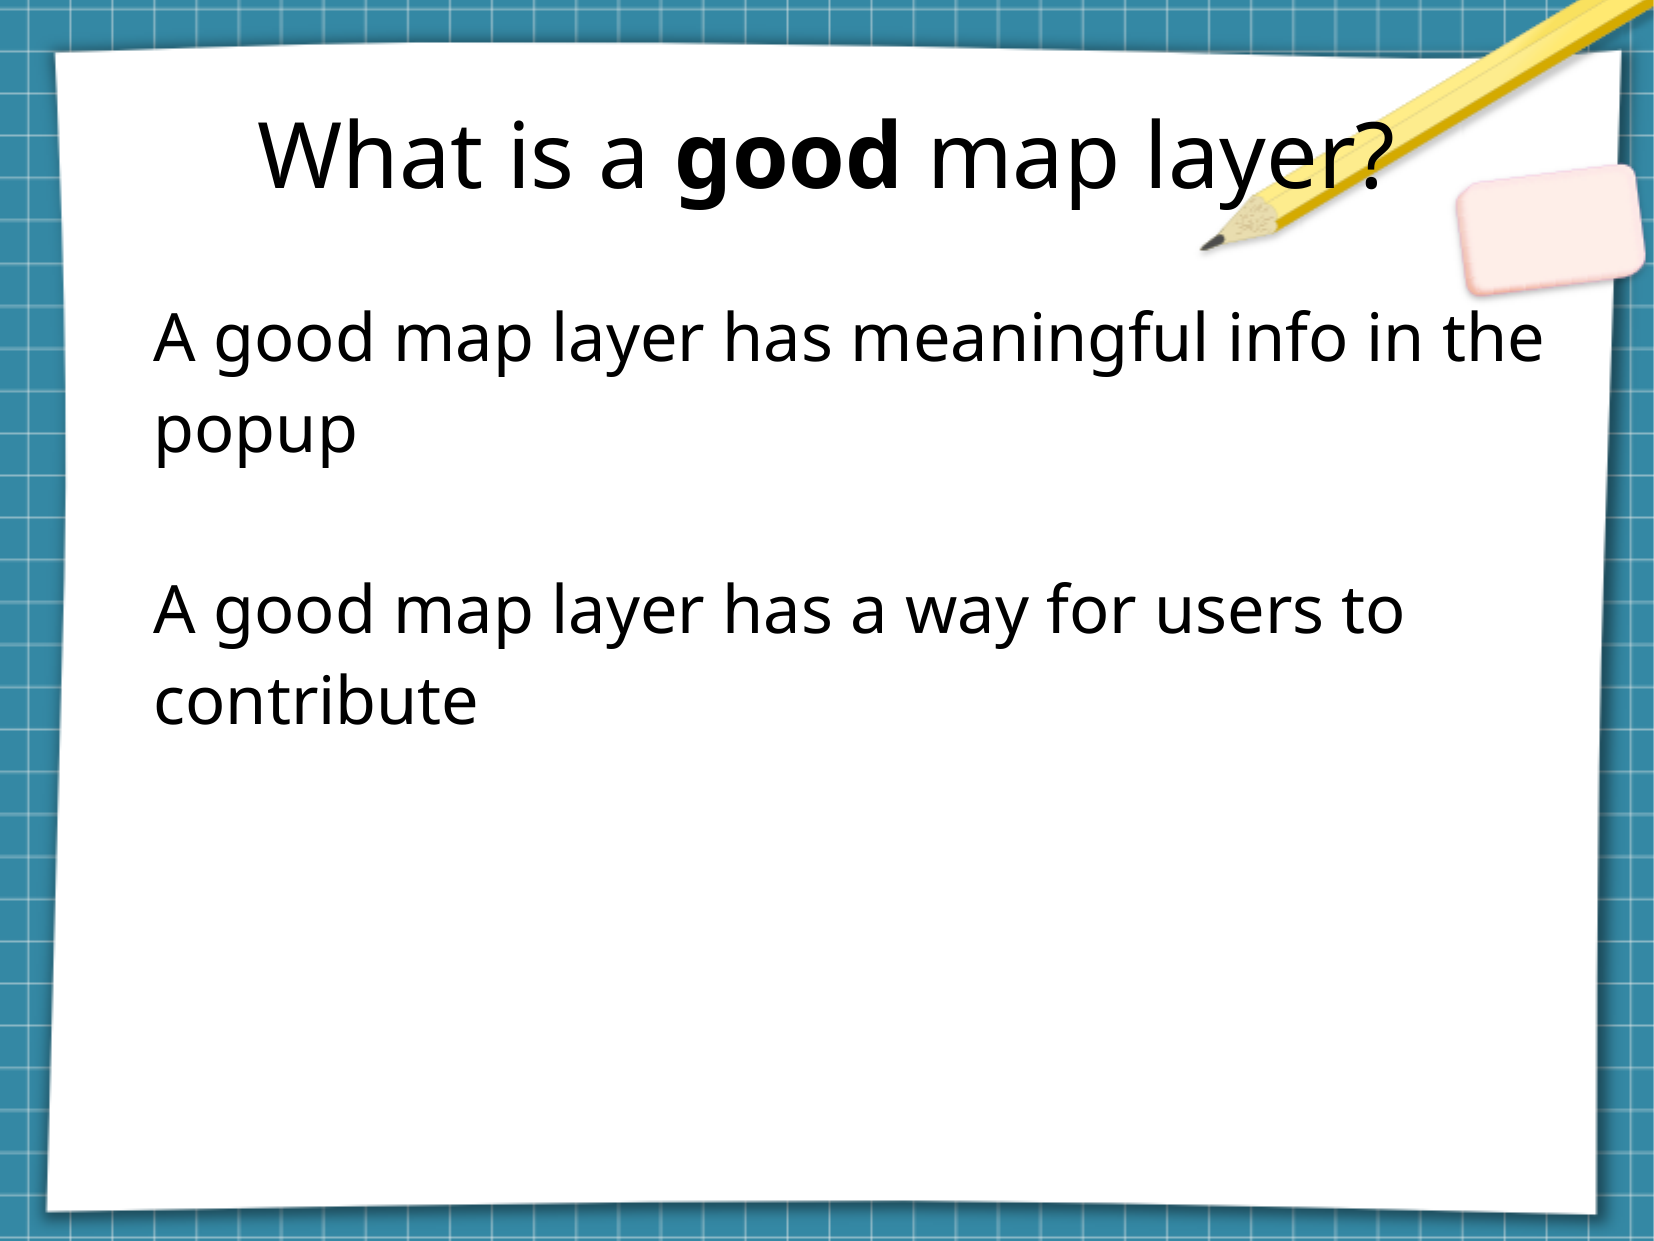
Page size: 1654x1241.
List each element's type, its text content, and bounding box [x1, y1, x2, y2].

list A good map layer has meaningful info in the popup A good map layer has a way for users to contribute [82, 290, 1571, 1010]
picture [0, 0, 1654, 1241]
title What is a good map layer? [82, 49, 1571, 257]
